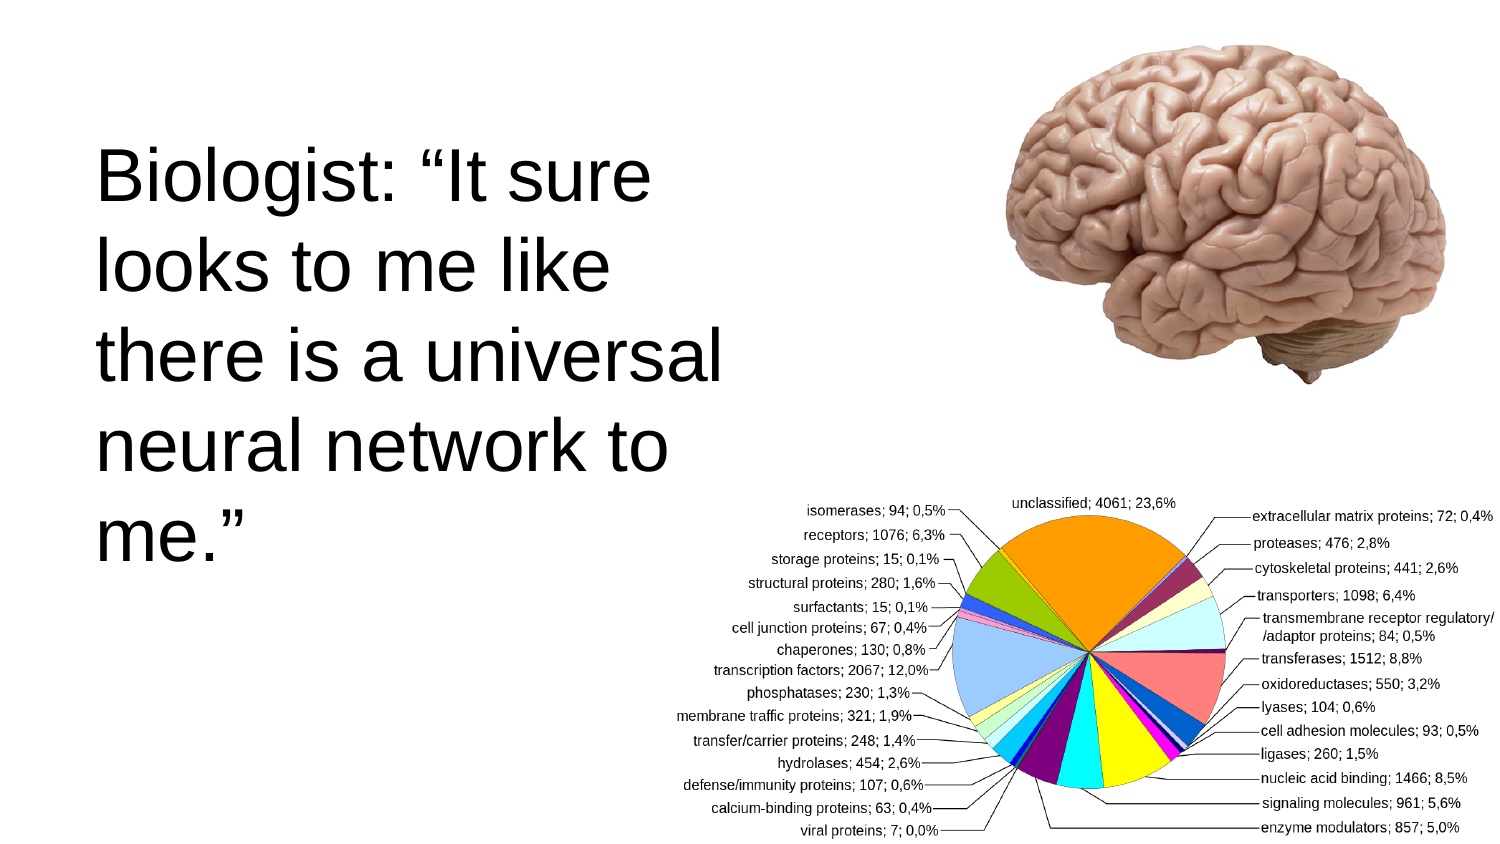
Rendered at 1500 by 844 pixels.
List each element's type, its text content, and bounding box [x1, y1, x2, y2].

title Biologist: “It sure looks to me like there is a universal neural network to me.” [80, 73, 778, 630]
picture [949, 0, 1500, 441]
picture [670, 491, 1500, 844]
